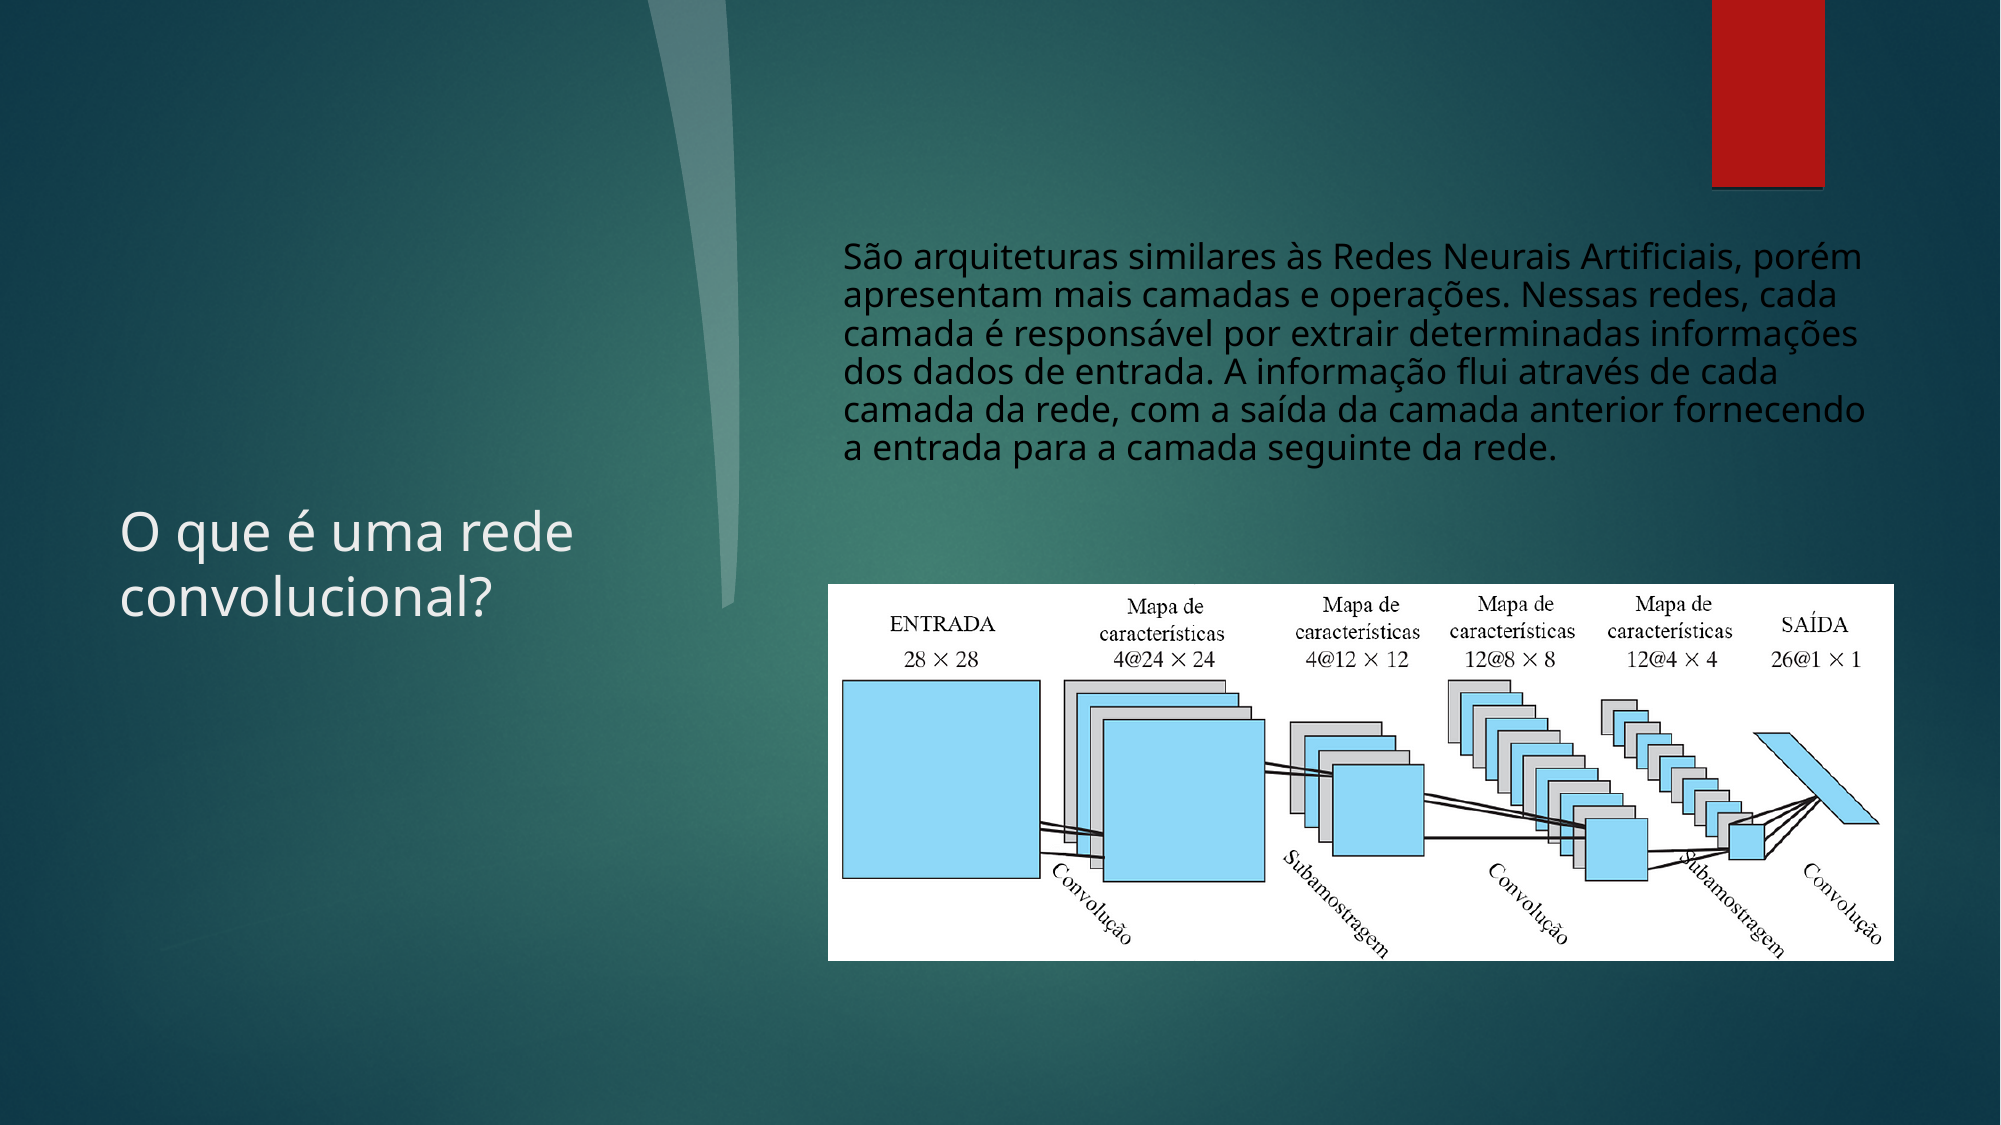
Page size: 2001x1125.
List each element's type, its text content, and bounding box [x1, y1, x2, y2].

text_box [0, 0, 2000, 1125]
title O que é uma rede convolucional? [104, 103, 616, 1021]
picture [828, 584, 1894, 961]
list São arquiteturas similares às Redes Neurais Artificiais, porém apresentam mais camadas e operações. Nessas redes, cada camada é responsável por extrair determinadas informações dos dados de entrada. A informação flui através de cada camada da rede, com a saída da camada anterior fornecendo a entrada para a camada seguinte da rede. [828, 231, 1894, 541]
